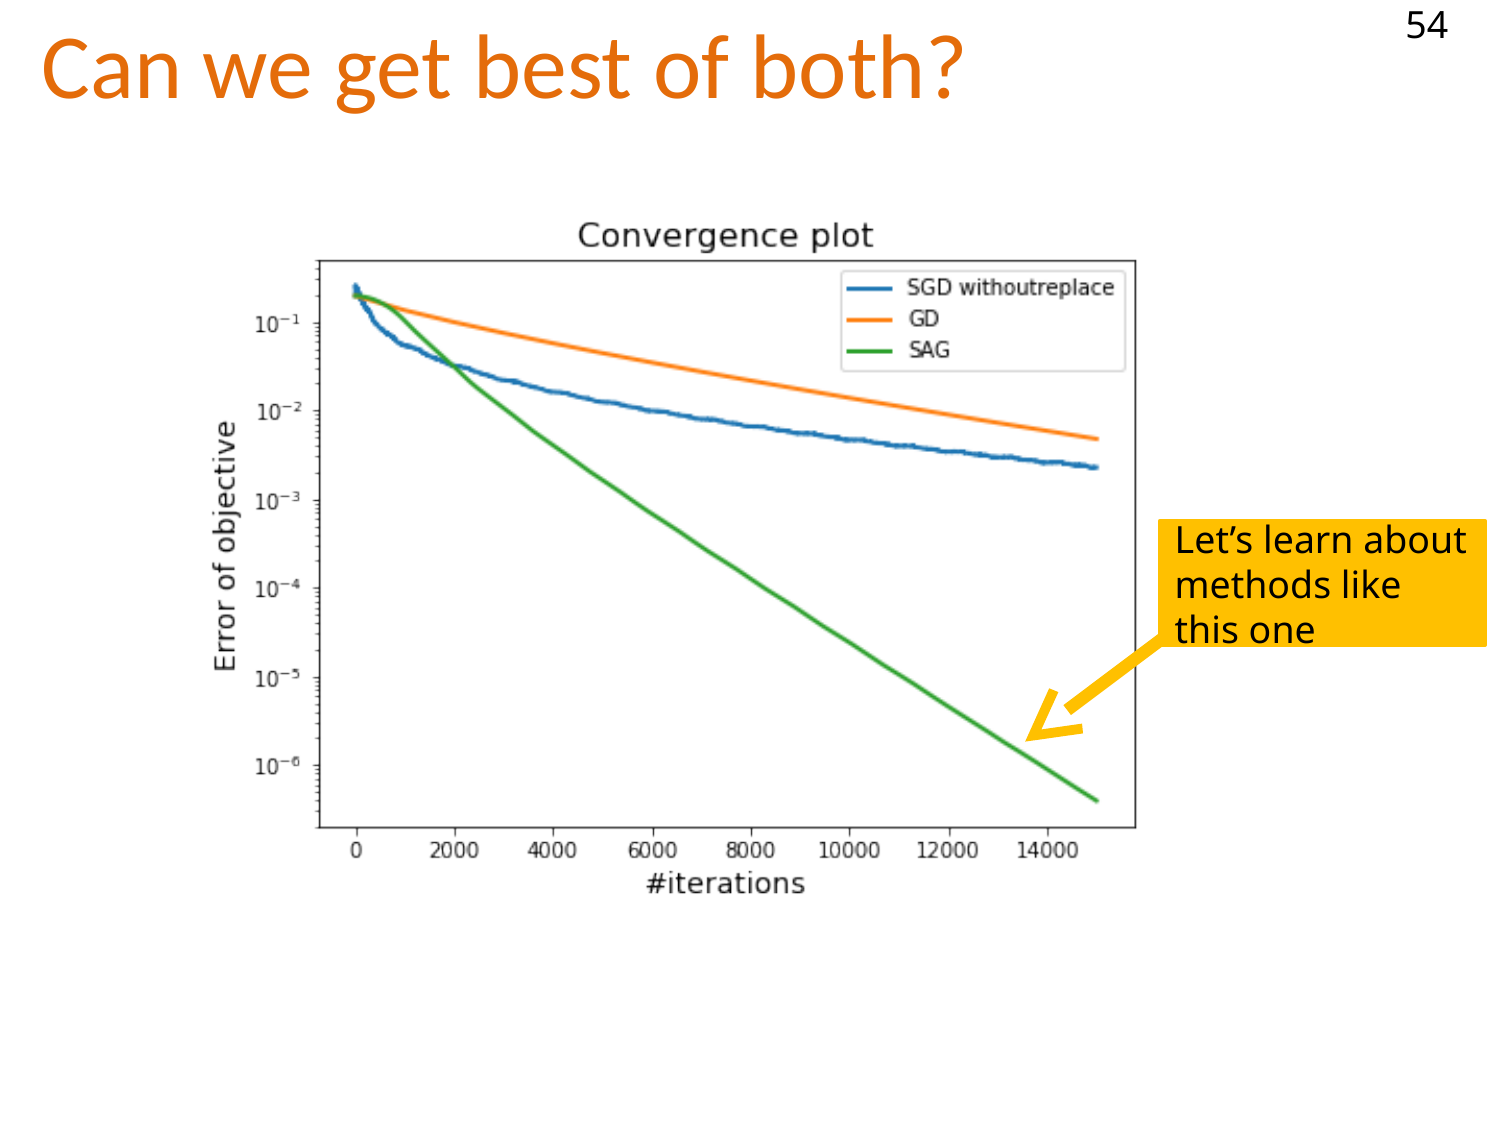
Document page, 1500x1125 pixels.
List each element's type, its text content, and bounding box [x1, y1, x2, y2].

text_box Can we get best of both? [26, 22, 1381, 252]
picture [200, 208, 1156, 915]
text_box Let’s learn about methods like this one [1159, 520, 1485, 646]
